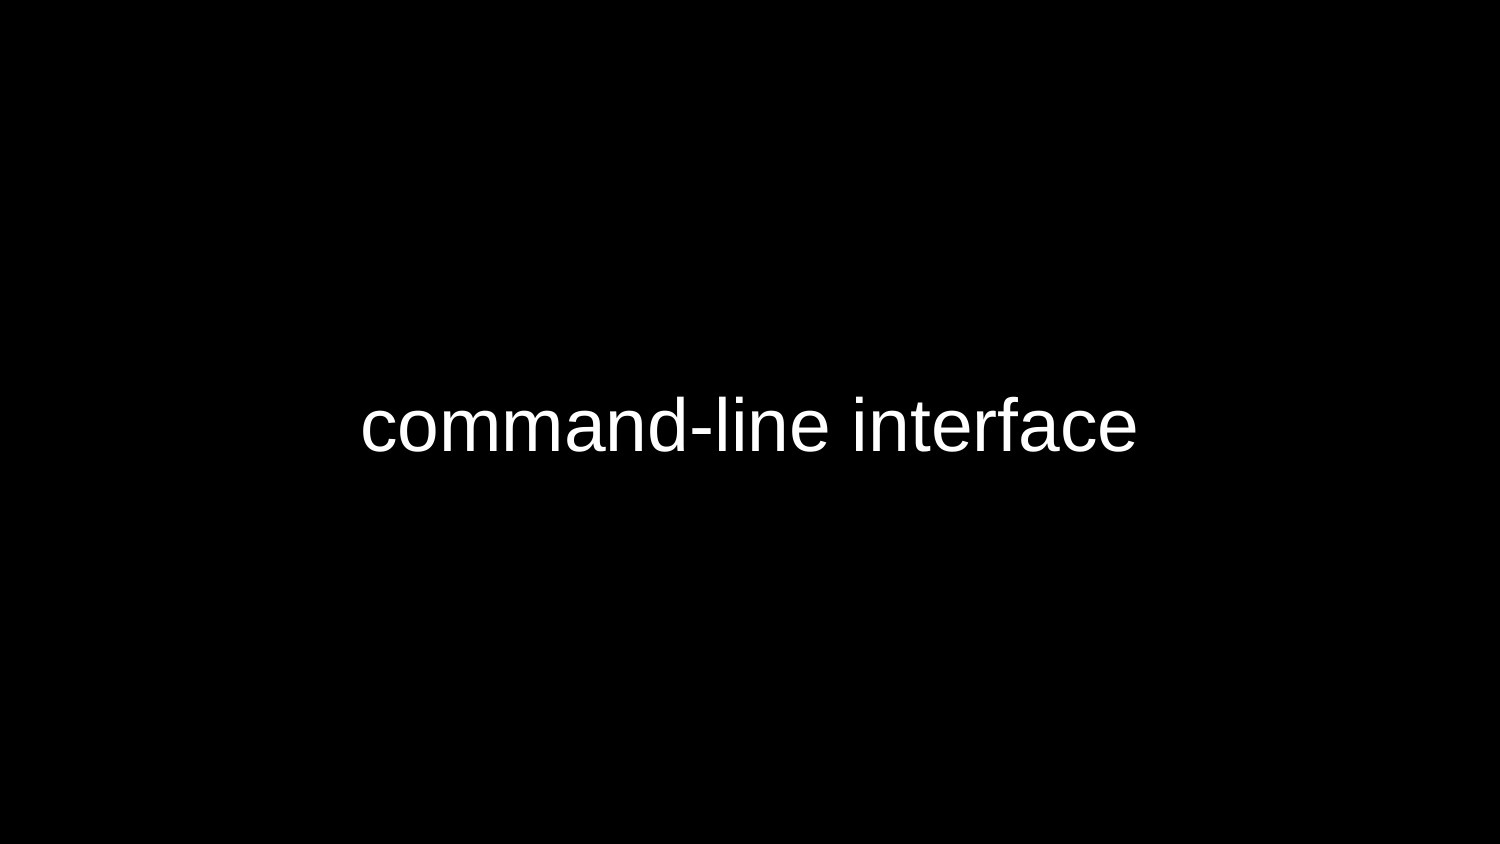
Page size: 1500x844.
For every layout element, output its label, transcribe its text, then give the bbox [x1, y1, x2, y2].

title command-line interface [51, 352, 1449, 491]
